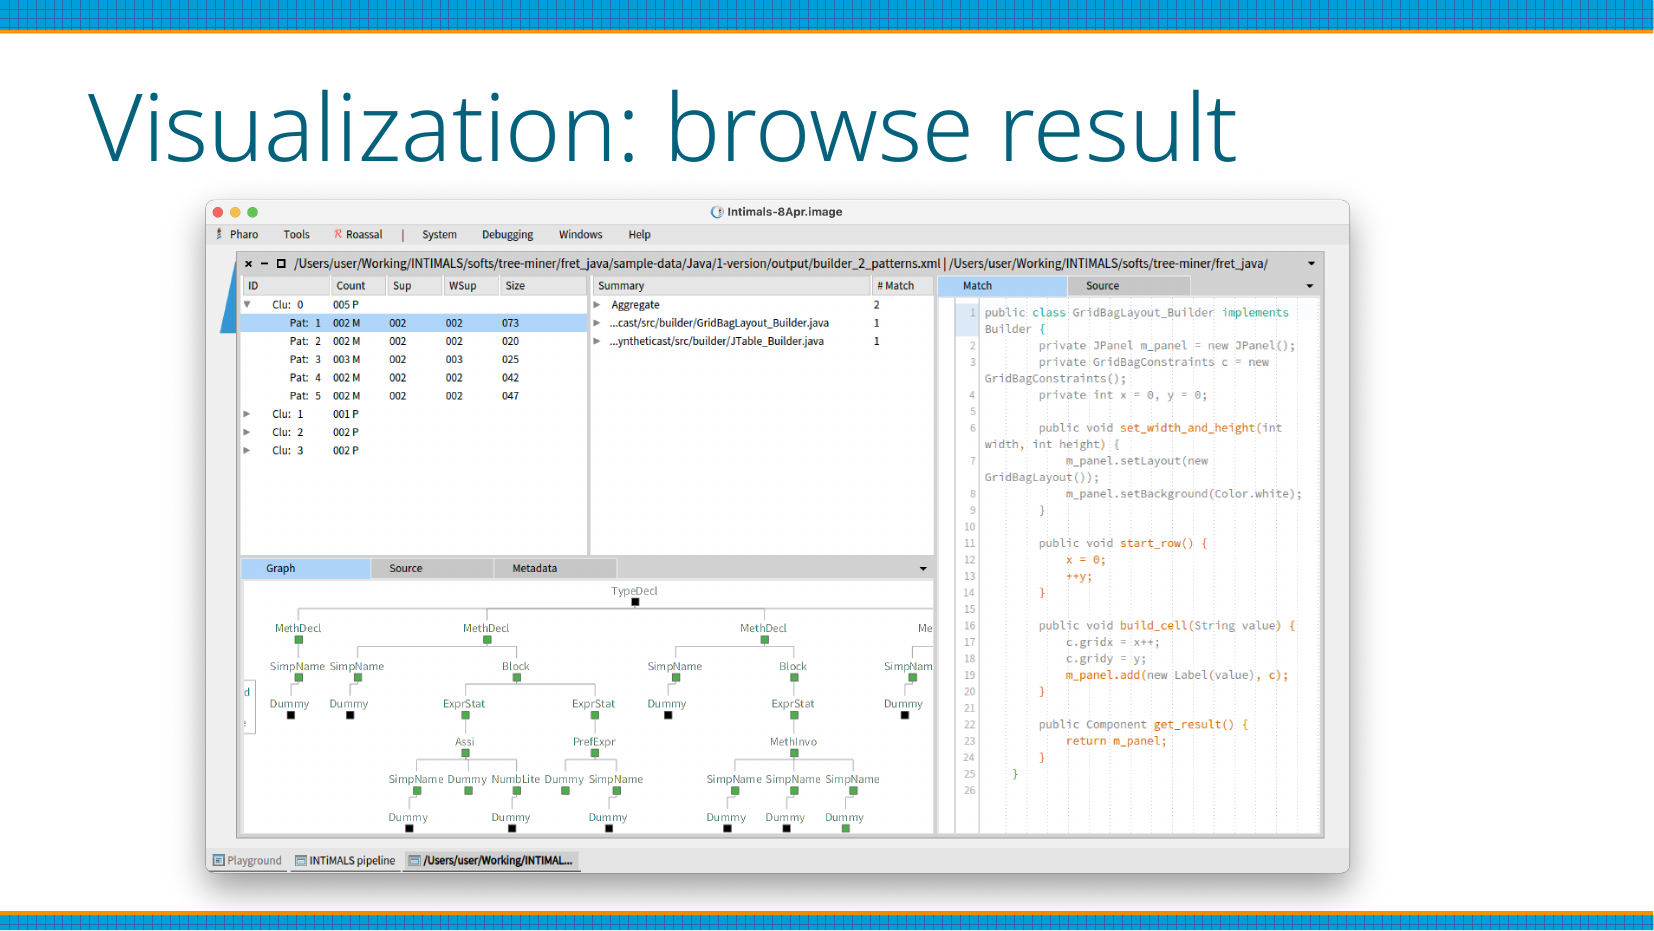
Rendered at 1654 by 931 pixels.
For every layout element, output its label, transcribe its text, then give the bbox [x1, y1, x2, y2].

title Visualization: browse result [88, 44, 1565, 207]
picture [157, 167, 1398, 915]
